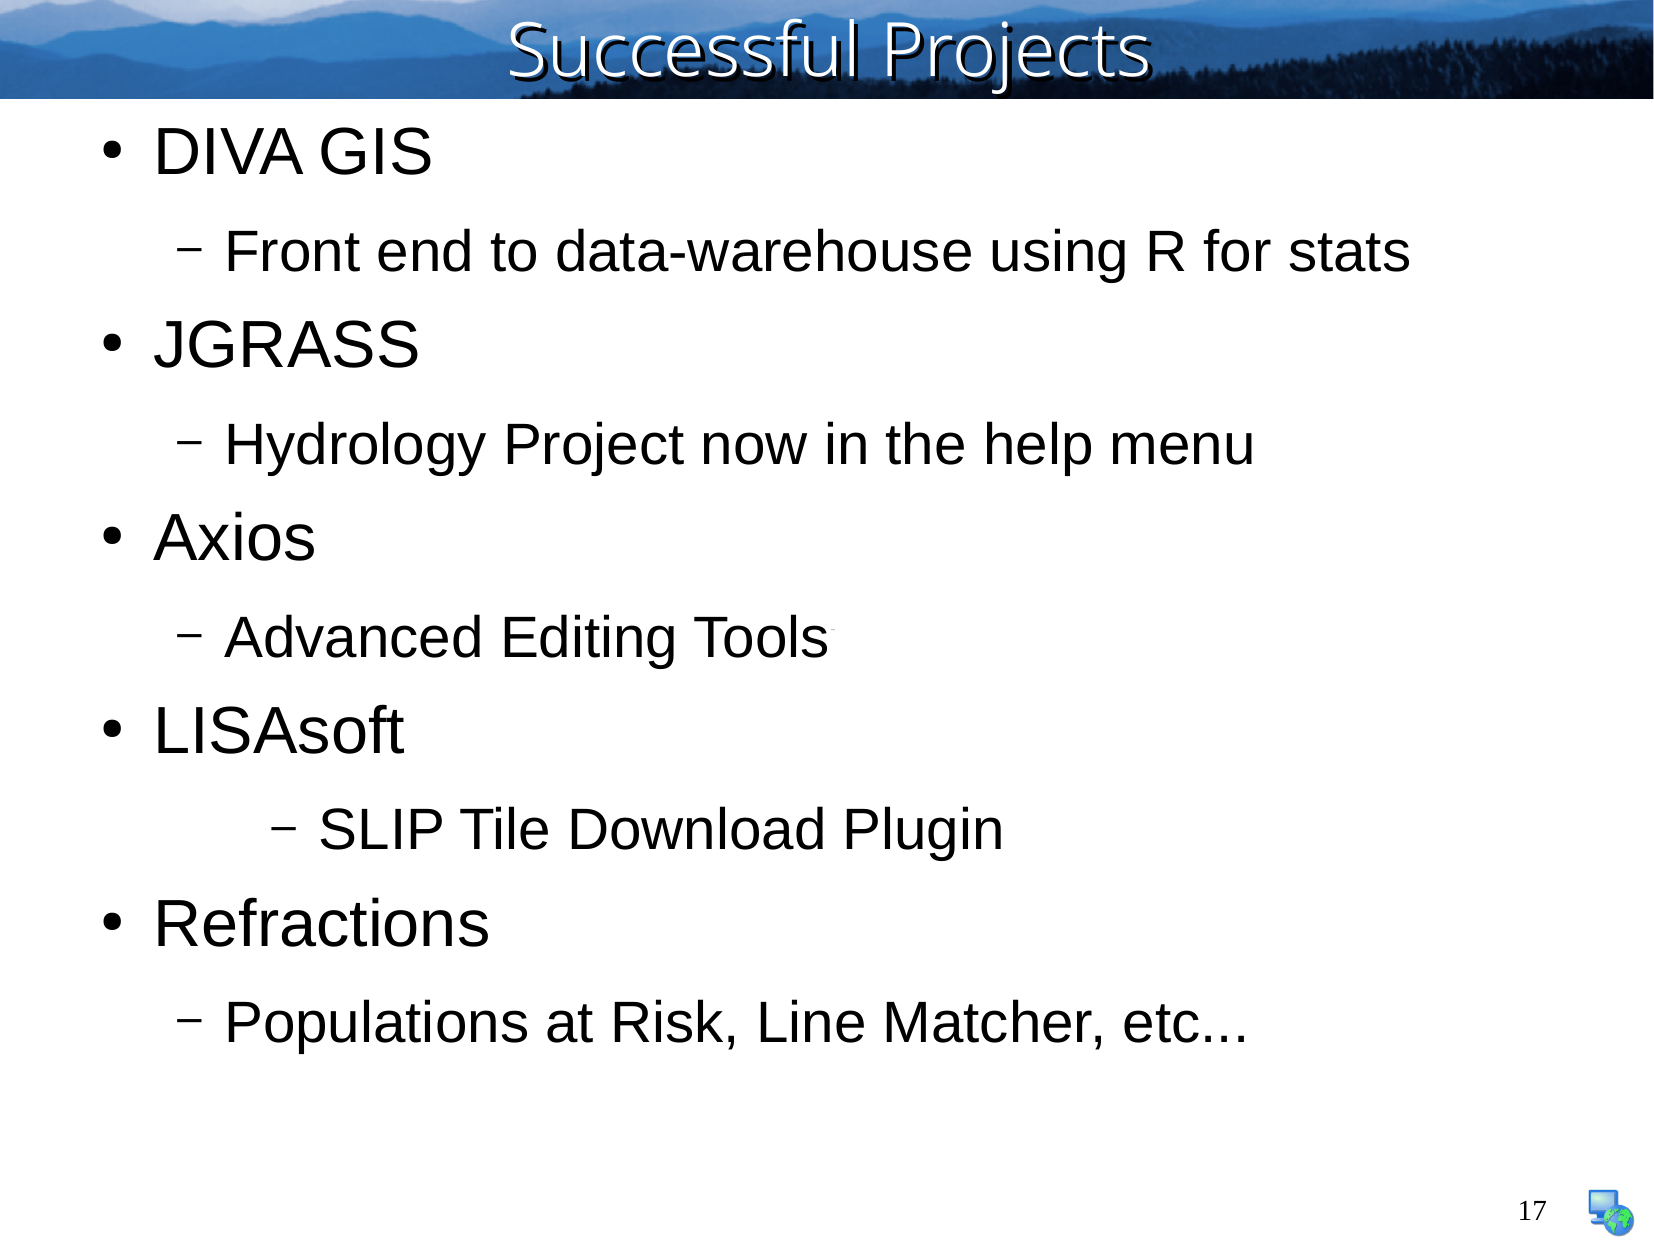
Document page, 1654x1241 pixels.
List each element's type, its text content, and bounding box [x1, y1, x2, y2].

picture [1006, 0, 1654, 99]
list DIVA GIS Front end to data-warehouse using R for stats JGRASS Hydrology Project now in the help menu Axios Advanced Editing Tools LISAsoft SLIP Tile Download Plugin Refractions Populations at Risk, Line Matcher, etc... [82, 114, 1571, 1184]
title Successful Projects [49, 0, 1611, 96]
picture [0, 0, 998, 99]
picture [1588, 1189, 1635, 1238]
